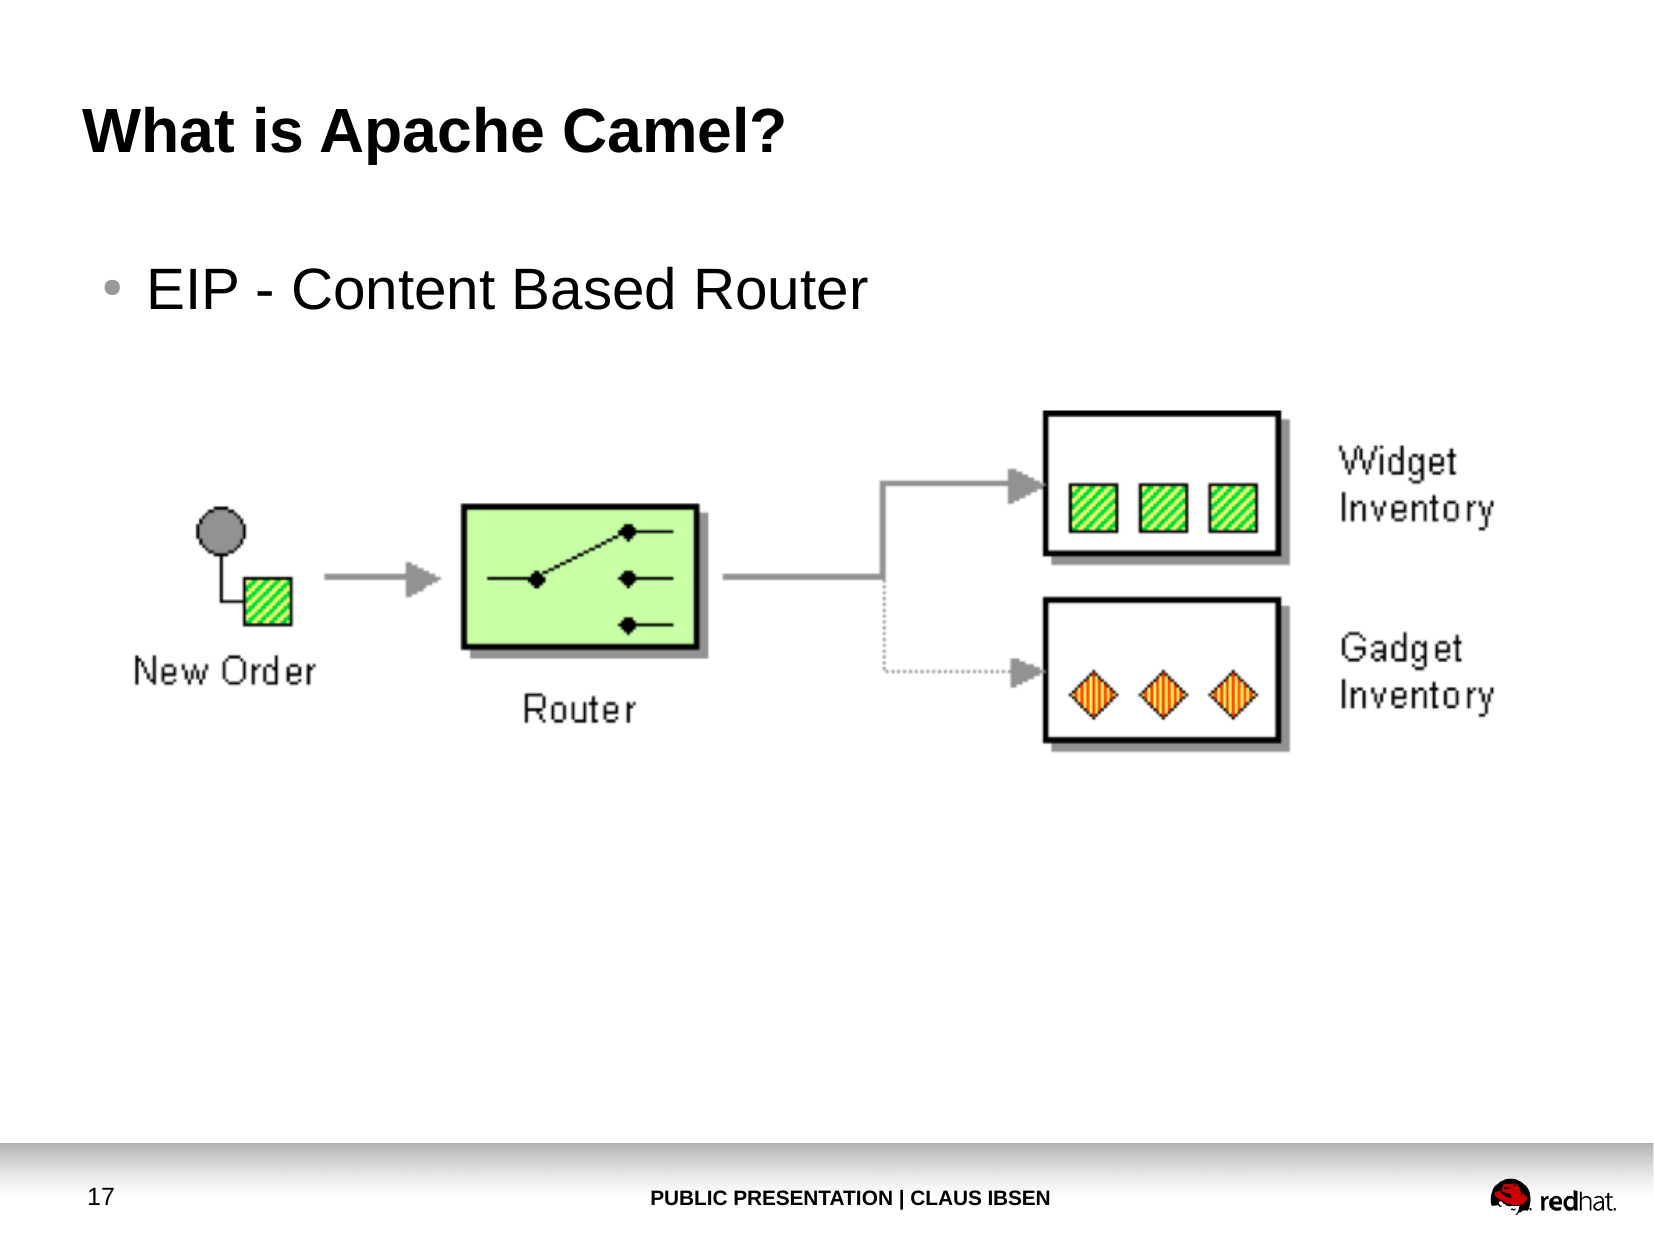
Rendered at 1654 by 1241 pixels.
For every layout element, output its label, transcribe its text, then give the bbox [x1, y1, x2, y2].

title What is Apache Camel? [82, 37, 1571, 226]
picture [75, 374, 1567, 779]
picture [0, 1143, 1654, 1241]
list EIP - Content Based Router [86, 256, 1576, 1051]
